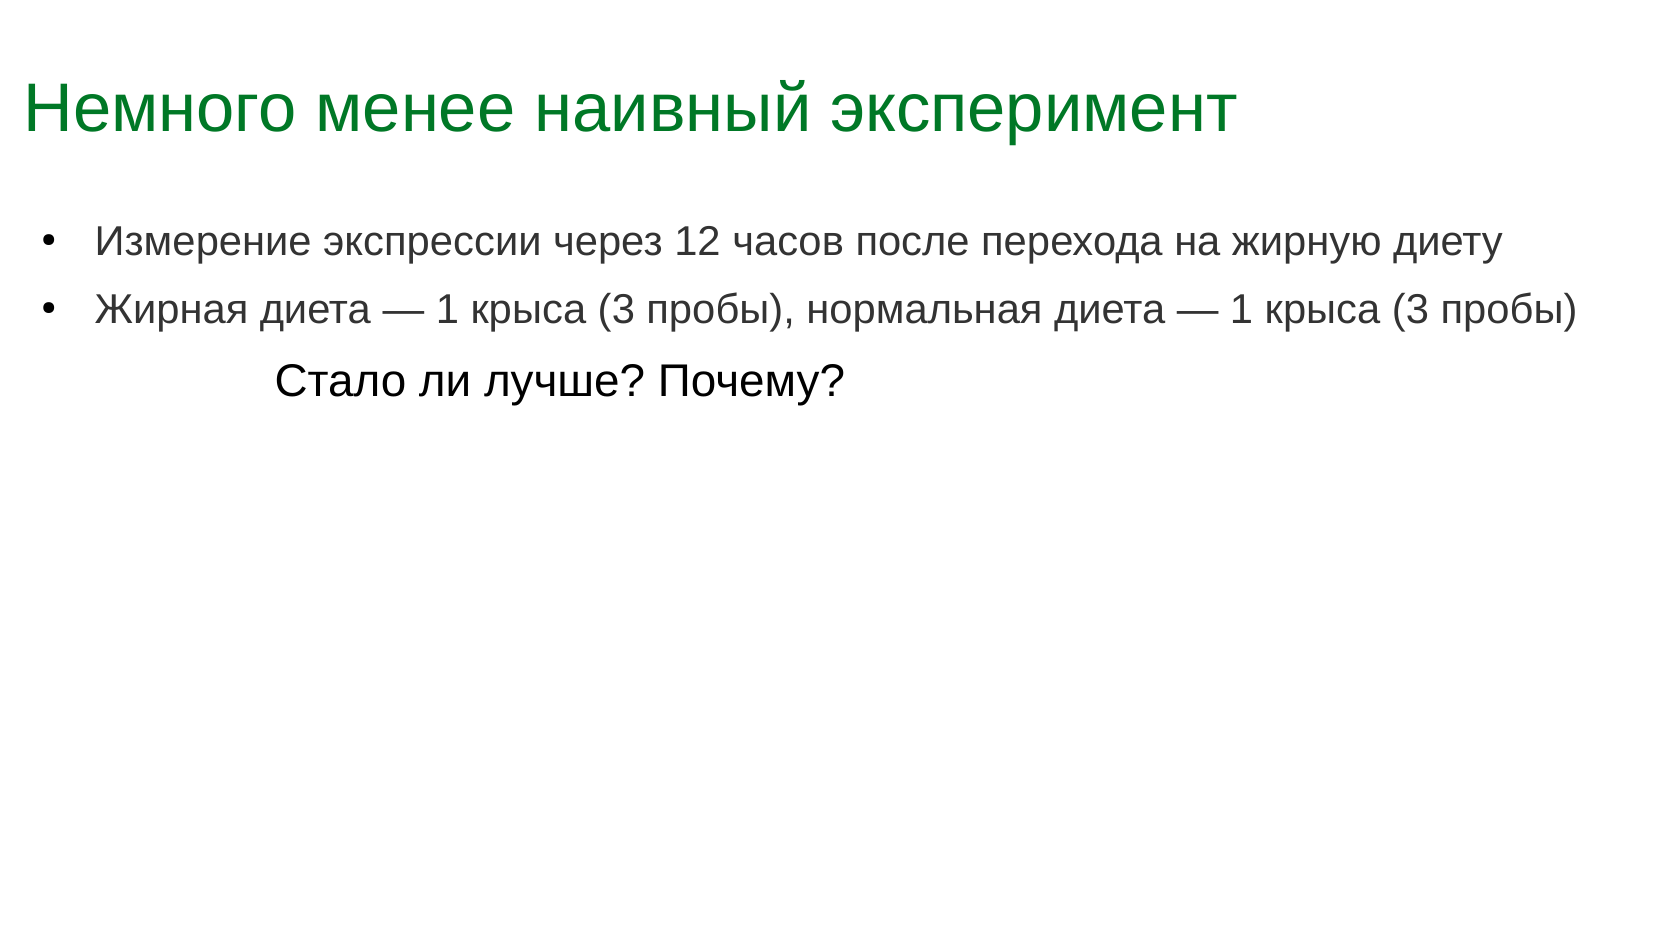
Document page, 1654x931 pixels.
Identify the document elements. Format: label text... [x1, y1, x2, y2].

list Измерение экспрессии через 12 часов после перехода на жирную диету Жирная диета — 1 крыса (3 пробы), нормальная диета — 1 крыса (3 пробы) [23, 217, 1630, 827]
title Немного менее наивный эксперимент [23, 23, 1630, 193]
text_box Стало ли лучше? Почему? [259, 347, 1406, 414]
